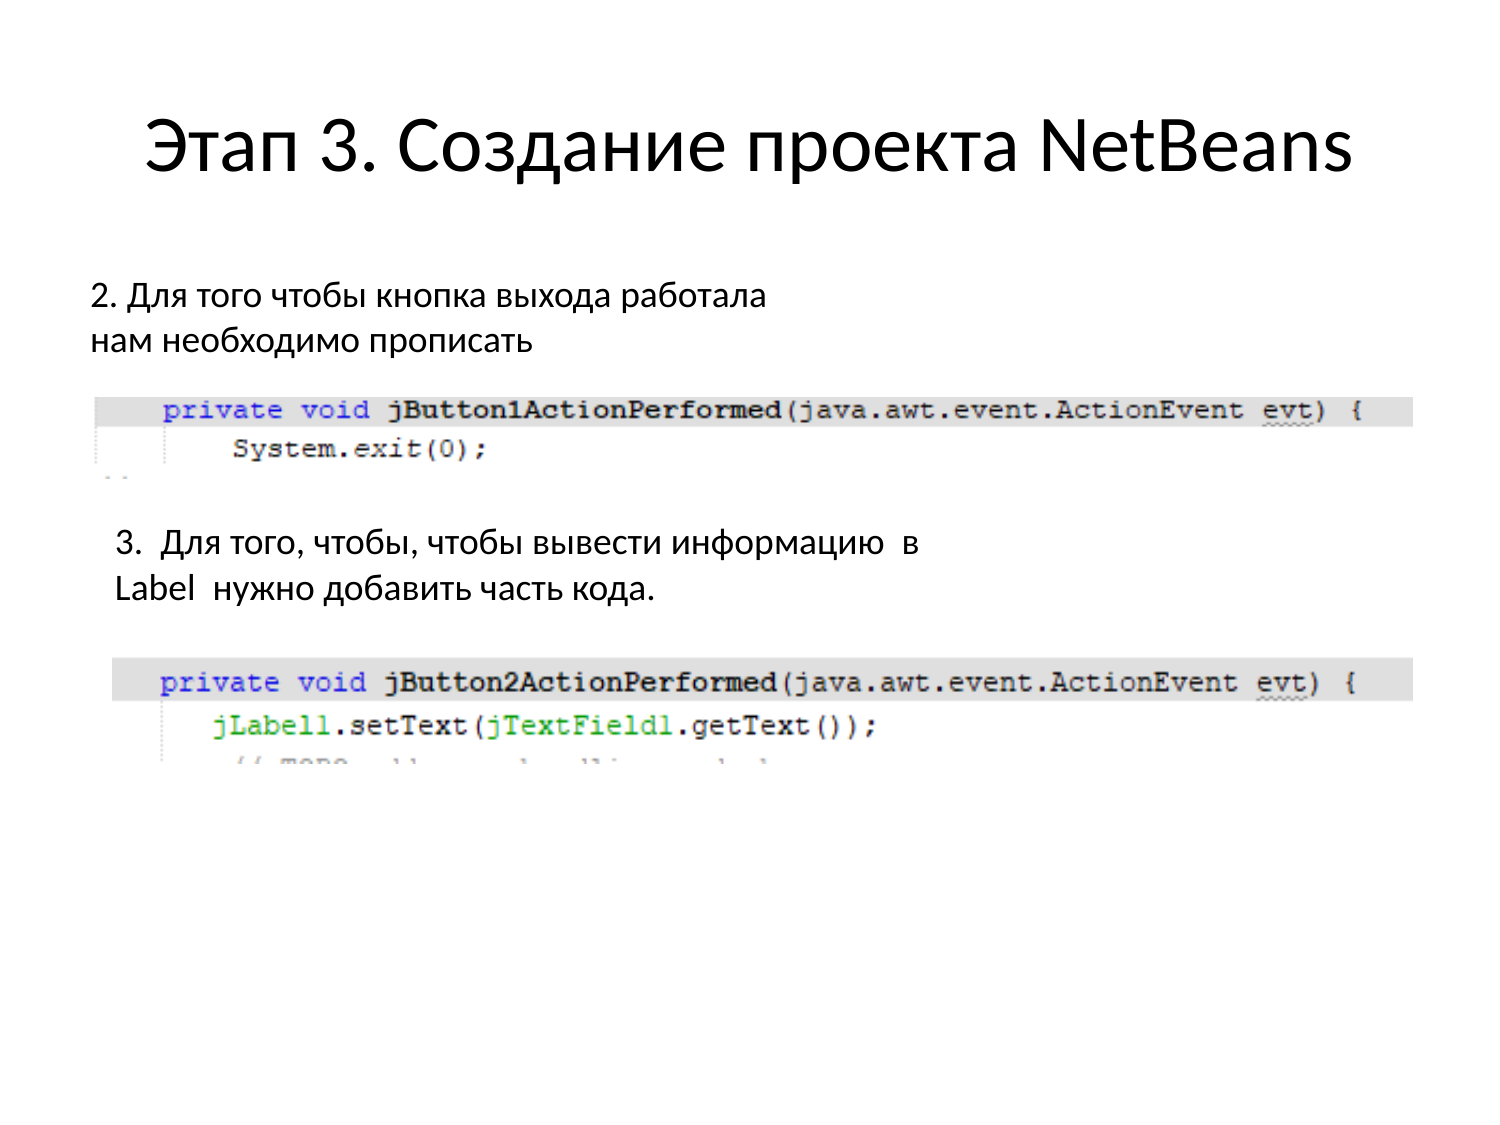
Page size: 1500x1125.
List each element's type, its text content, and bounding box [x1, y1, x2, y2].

title Этап 3. Создание проекта NetBeans [75, 45, 1425, 233]
text_box 3. Для того, чтобы, чтобы вывести информацию в Label нужно добавить часть кода. [100, 510, 987, 615]
list 2. Для того чтобы кнопка выхода работала нам необходимо прописать [75, 262, 845, 386]
picture [112, 656, 1413, 764]
picture [76, 397, 1413, 479]
